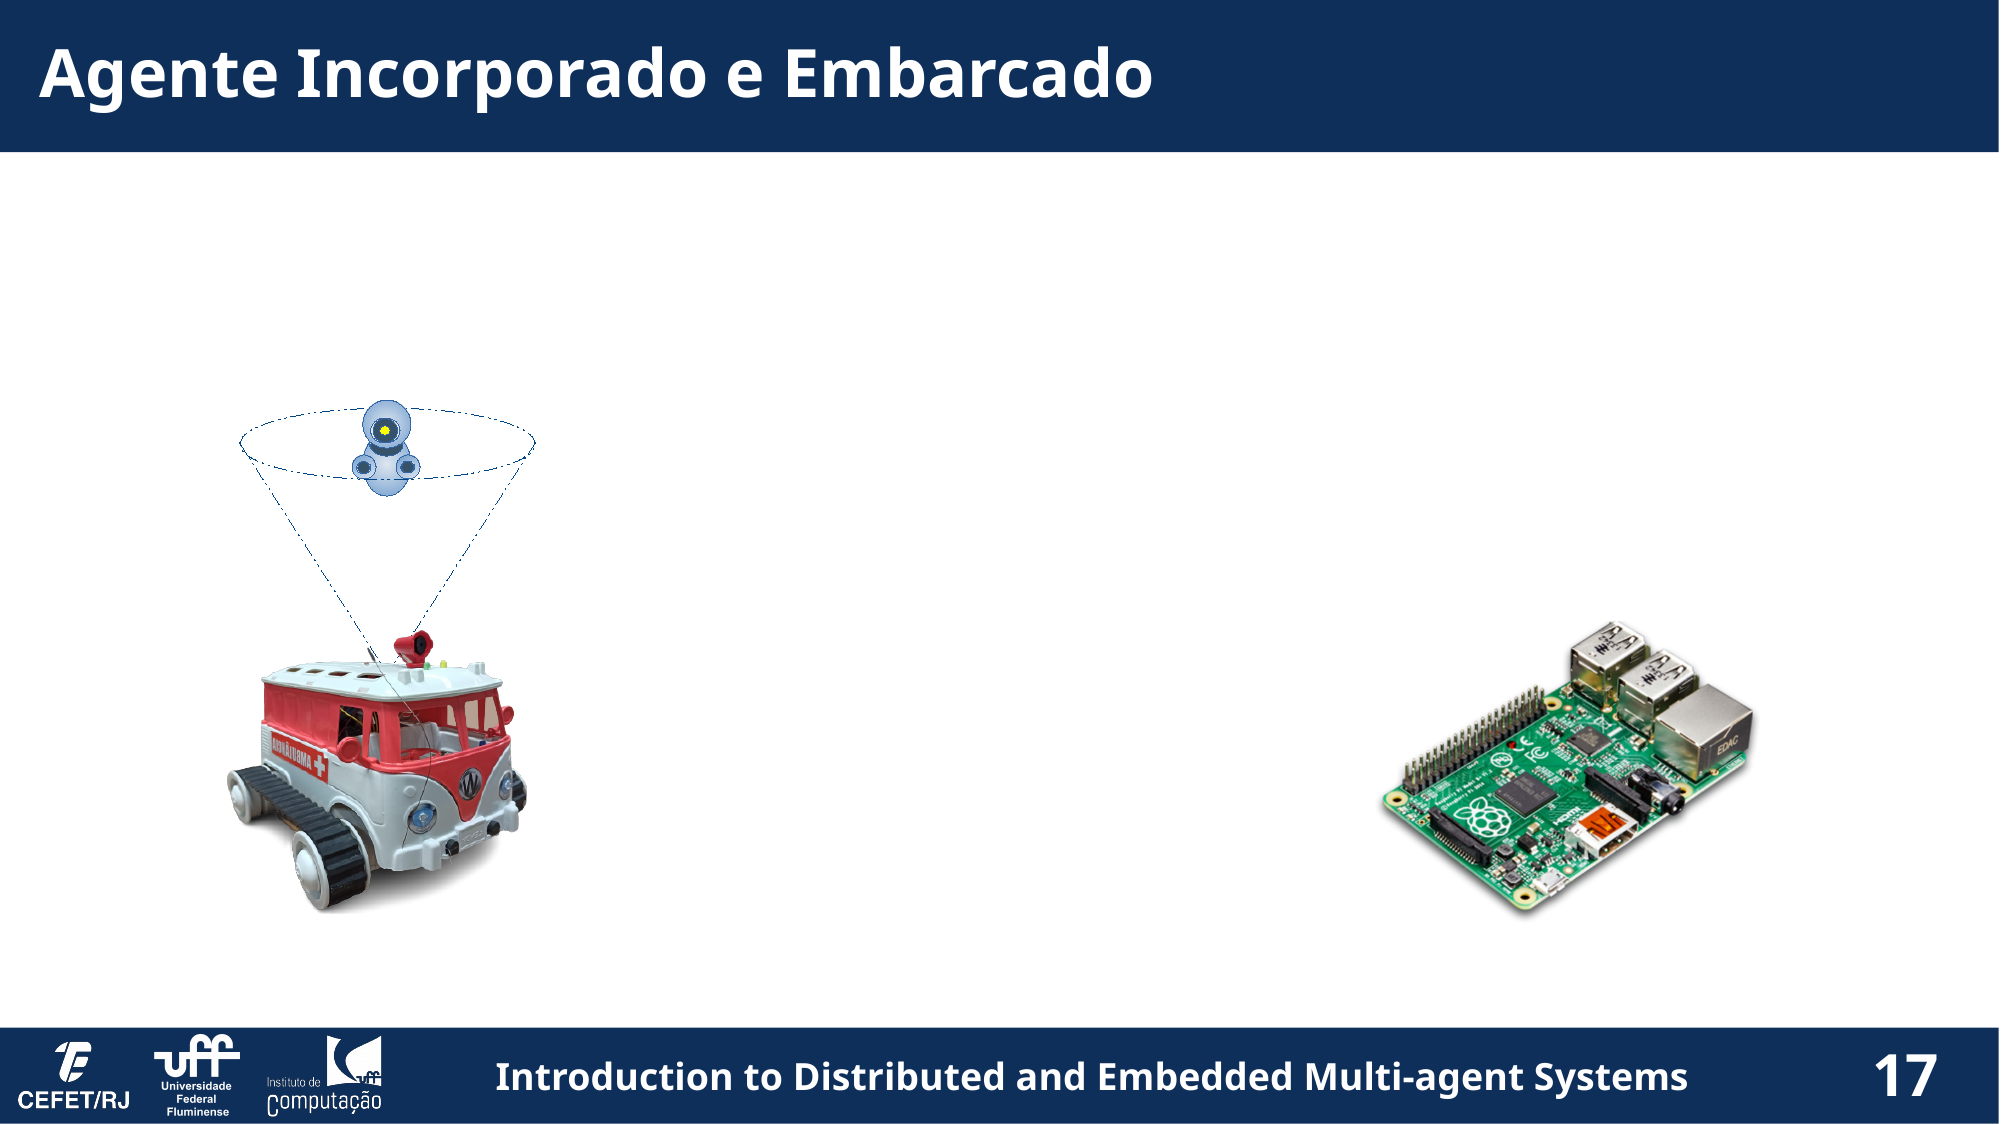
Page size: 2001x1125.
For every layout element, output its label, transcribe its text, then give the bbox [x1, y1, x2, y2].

text_box Agente Incorporado e Embarcado [25, 23, 1999, 119]
picture [18, 1021, 129, 1125]
picture [265, 1033, 383, 1117]
picture [153, 1033, 241, 1121]
picture [222, 628, 532, 915]
text_box [352, 400, 421, 497]
picture [1367, 621, 1766, 928]
